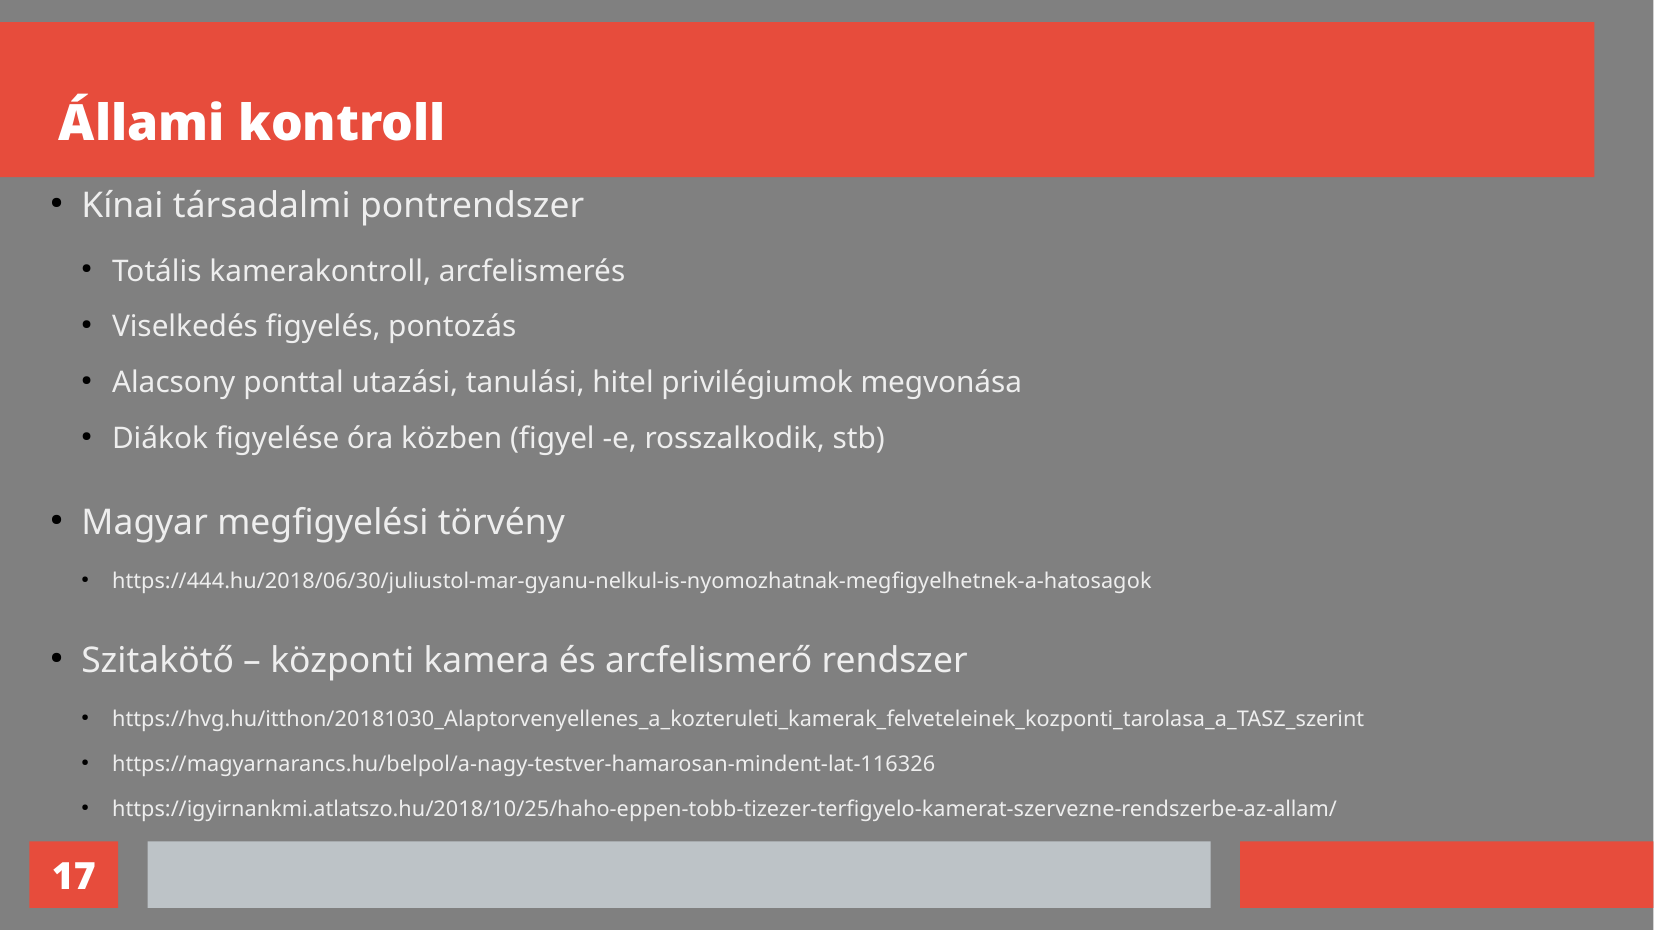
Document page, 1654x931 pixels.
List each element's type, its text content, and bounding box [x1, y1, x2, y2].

list Kínai társadalmi pontrendszer Totális kamerakontroll, arcfelismerés Viselkedés figyelés, pontozás Alacsony ponttal utazási, tanulási, hitel privilégiumok megvonása Diákok figyelése óra közben (figyel -e, rosszalkodik, stb) Magyar megfigyelési törvény https://444.hu/2018/06/30/juliustol-mar-gyanu-nelkul-is-nyomozhatnak-megfigyelhetnek-a-hatosagok Szitakötő – központi kamera és arcfelismerő rendszer https://hvg.hu/itthon/20181030_Alaptorvenyellenes_a_kozteruleti_kamerak_felveteleinek_kozponti_tarolasa_a_TASZ_szerint https://magyarnarancs.hu/belpol/a-nagy-testver-hamarosan-mindent-lat-116326 https://igyirnankmi.atlatszo.hu/2018/10/25/haho-eppen-tobb-tizezer-terfigyelo-kamerat-szervezne-rendszerbe-az-allam/ [50, 180, 1591, 826]
title Állami kontroll [58, 44, 1595, 155]
